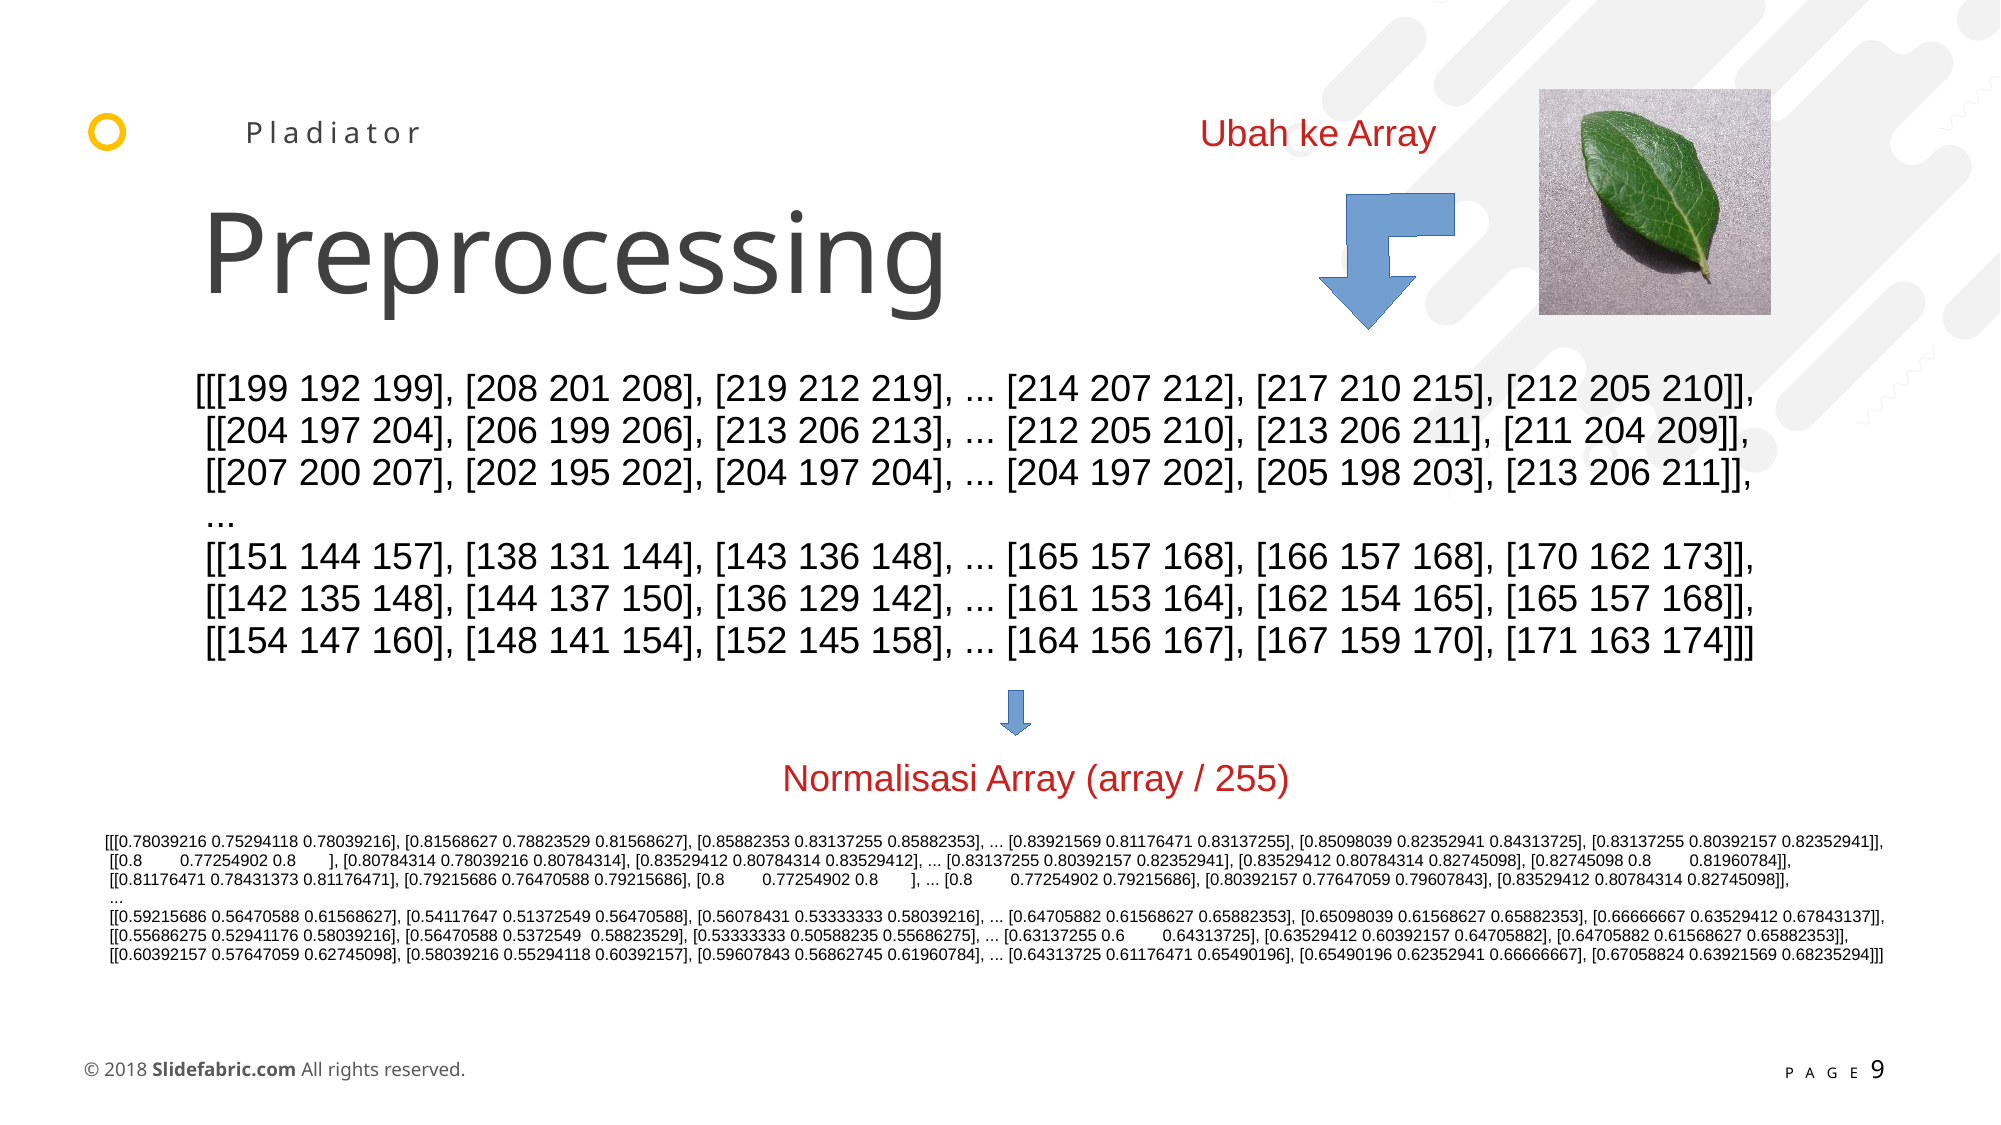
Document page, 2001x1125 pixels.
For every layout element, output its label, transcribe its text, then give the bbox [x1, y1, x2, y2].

text_box [[[199 192 199], [208 201 208], [219 212 219], ... [214 207 212], [217 210 215], [212 205 210]], [[204 197 204], [206 199 206], [213 206 213], ... [212 205 210], [213 206 211], [211 204 209]], [[207 200 207], [202 195 202], [204 197 204], ... [204 197 202], [205 198 203], [213 206 211]], ... [[151 144 157], [138 131 144], [143 136 148], ... [165 157 168], [166 157 168], [170 162 173]], [[142 135 148], [144 137 150], [136 129 142], ... [161 153 164], [162 154 165], [165 157 168]], [[154 147 160], [148 141 154], [152 145 158], ... [164 156 167], [167 159 170], [171 163 174]]] [180, 360, 1772, 669]
text_box [88, 113, 127, 151]
text_box [1319, 193, 1455, 330]
text_box Ubah ke Array [1185, 104, 1501, 165]
text_box Pladiator [230, 106, 435, 157]
text_box [[[0.78039216 0.75294118 0.78039216], [0.81568627 0.78823529 0.81568627], [0.85882353 0.83137255 0.85882353], ... [0.83921569 0.81176471 0.83137255], [0.85098039 0.82352941 0.84313725], [0.83137255 0.80392157 0.82352941]], [[0.8 0.77254902 0.8 ], [0.80784314 0.78039216 0.80784314], [0.83529412 0.80784314 0.83529412], ... [0.83137255 0.80392157 0.82352941], [0.83529412 0.80784314 0.82745098], [0.82745098 0.8 0.81960784]], [[0.81176471 0.78431373 0.81176471], [0.79215686 0.76470588 0.79215686], [0.8 0.77254902 0.8 ], ... [0.8 0.77254902 0.79215686], [0.80392157 0.77647059 0.79607843], [0.83529412 0.80784314 0.82745098]], ... [[0.59215686 0.56470588 0.61568627], [0.54117647 0.51372549 0.56470588], [0.56078431 0.53333333 0.58039216], ... [0.64705882 0.61568627 0.65882353], [0.65098039 0.61568627 0.65882353], [0.66666667 0.63529412 0.67843137]], [[0.55686275 0.52941176 0.58039216], [0.56470588 0.5372549 0.58823529], [0.53333333 0.50588235 0.55686275], ... [0.63137255 0.6 0.64313725], [0.63529412 0.60392157 0.64705882], [0.64705882 0.61568627 0.65882353]], [[0.60392157 0.57647059 0.62745098], [0.58039216 0.55294118 0.60392157], [0.59607843 0.56862745 0.61960784], ... [0.64313725 0.61176471 0.65490196], [0.65490196 0.62352941 0.66666667], [0.67058824 0.63921569 0.68235294]]] [90, 825, 1906, 976]
text_box [1000, 690, 1031, 736]
text_box Normalisasi Array (array / 255) [767, 750, 1306, 811]
picture [1539, 89, 1771, 315]
text_box Preprocessing [185, 173, 966, 324]
